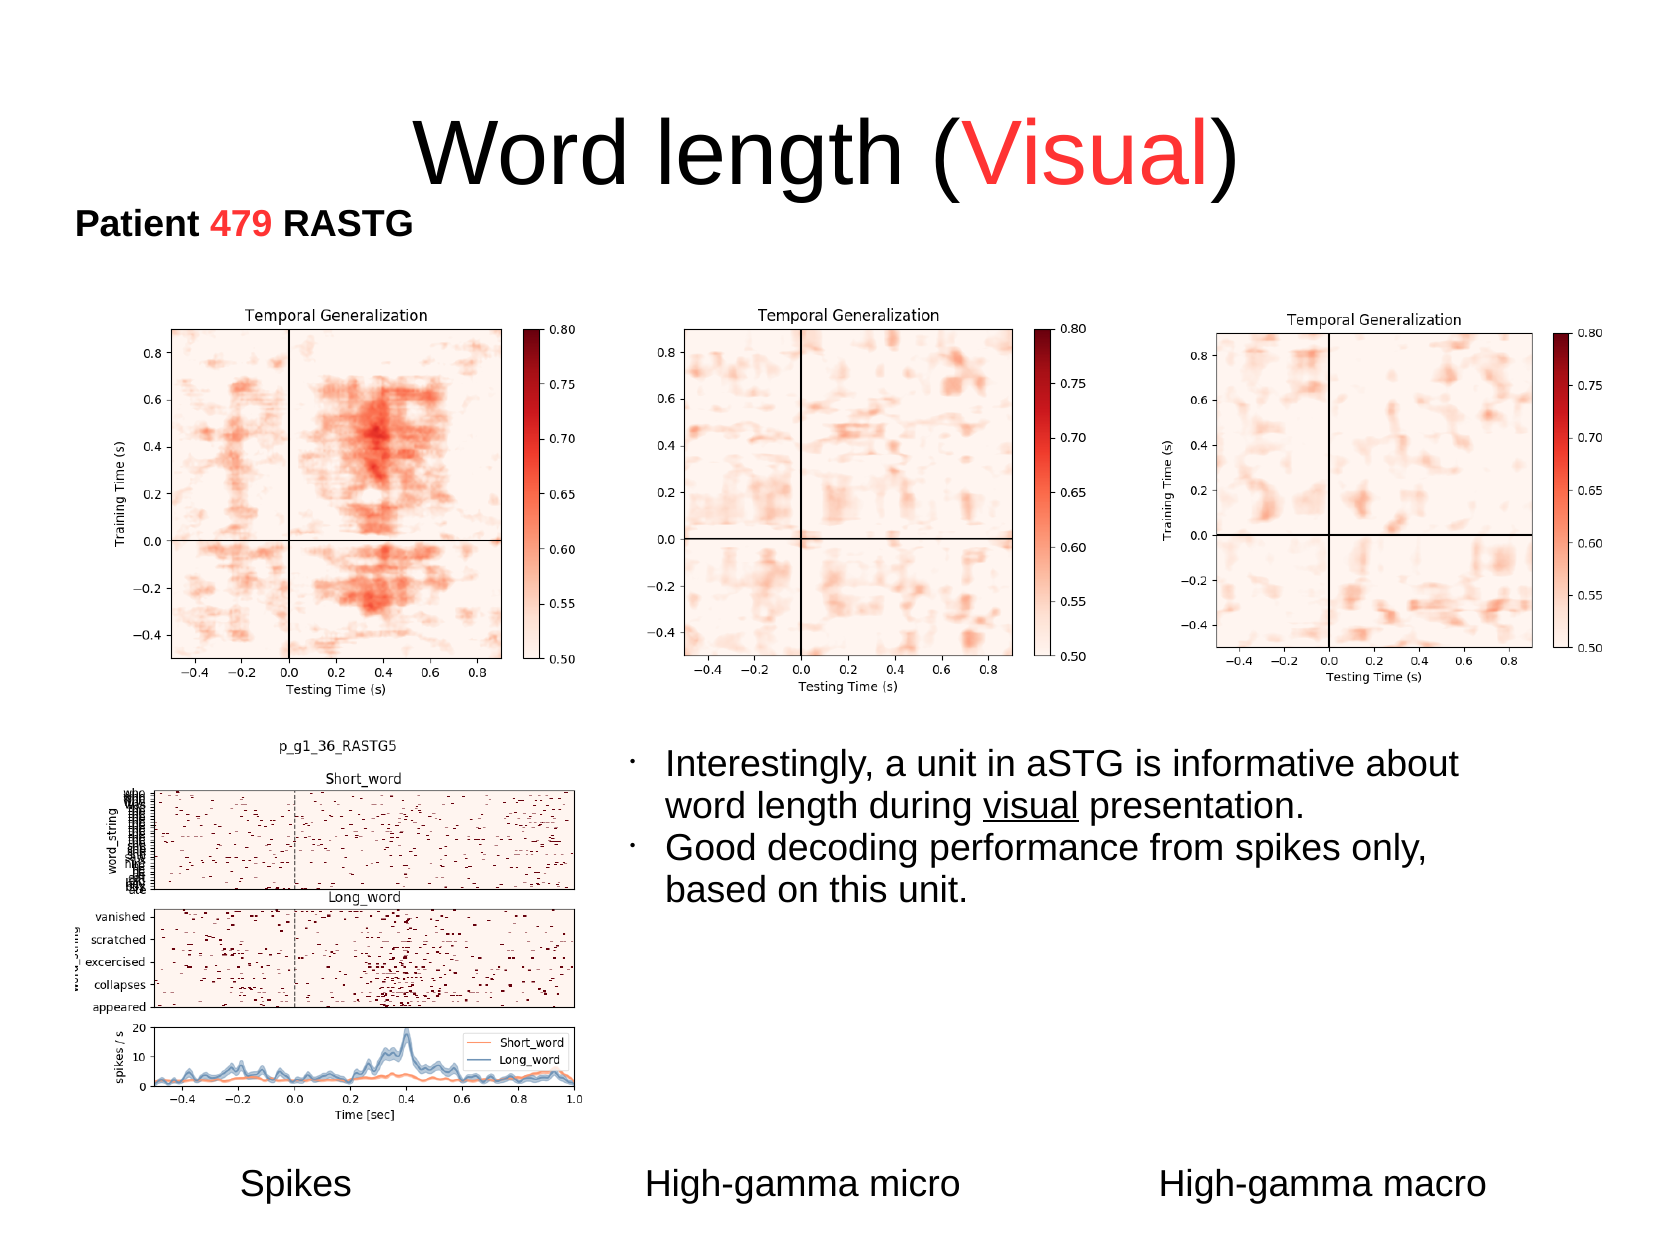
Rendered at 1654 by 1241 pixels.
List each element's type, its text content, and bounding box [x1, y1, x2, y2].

text_box Interestingly, a unit in aSTG is informative about word length during visual presentation. Good decoding performance from spikes only, based on this unit. [615, 735, 1531, 918]
text_box High-gamma macro [1143, 1155, 1504, 1212]
title Word length (Visual) [82, 49, 1571, 257]
picture [75, 277, 1654, 706]
text_box High-gamma micro [630, 1155, 991, 1212]
text_box Patient 479 RASTG [60, 195, 946, 256]
text_box Spikes [225, 1155, 406, 1212]
picture [75, 731, 600, 1126]
